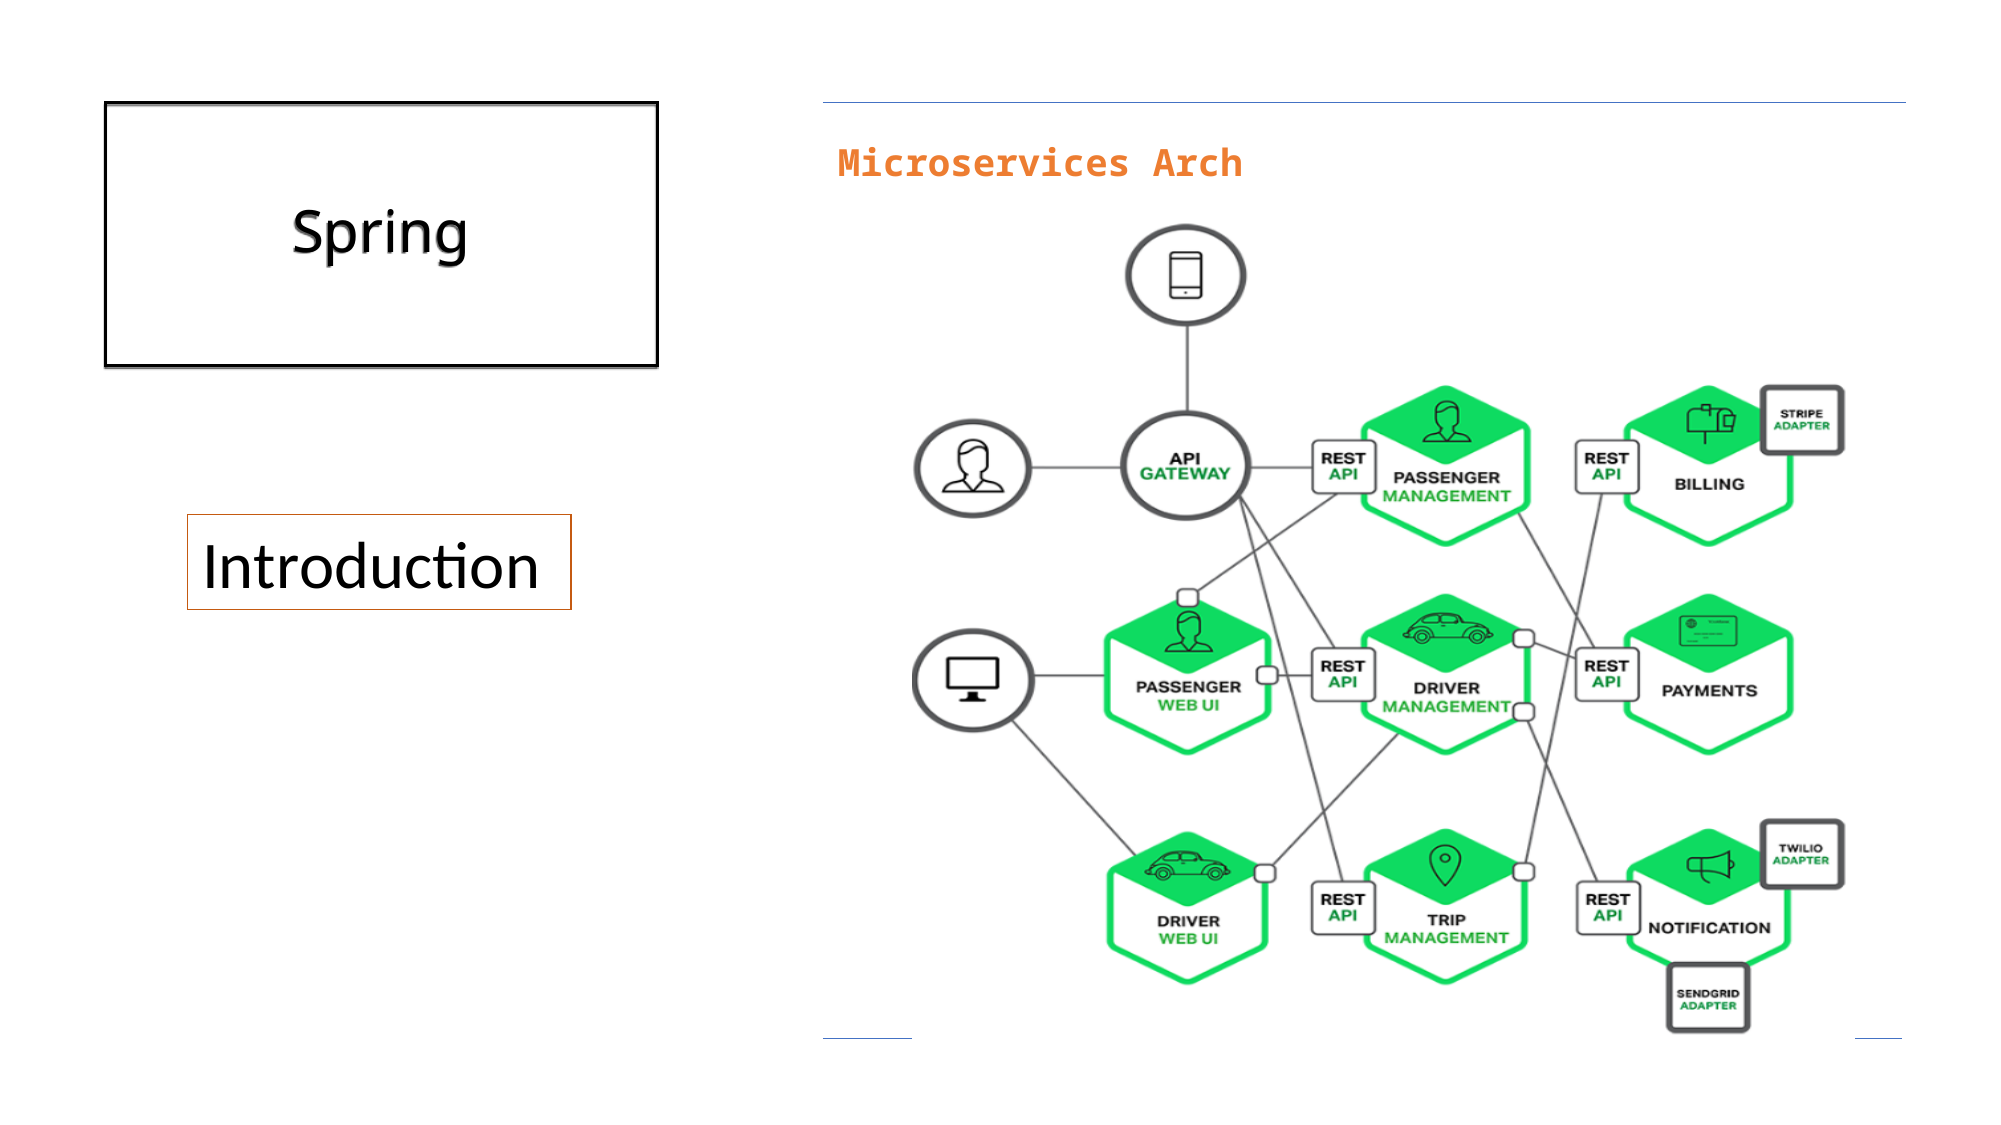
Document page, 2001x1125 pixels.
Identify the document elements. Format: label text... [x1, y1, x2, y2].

text_box Introduction [187, 514, 571, 610]
title Spring [105, 102, 658, 366]
text_box Microservices Arch [822, 131, 1823, 193]
picture [912, 221, 1855, 1040]
